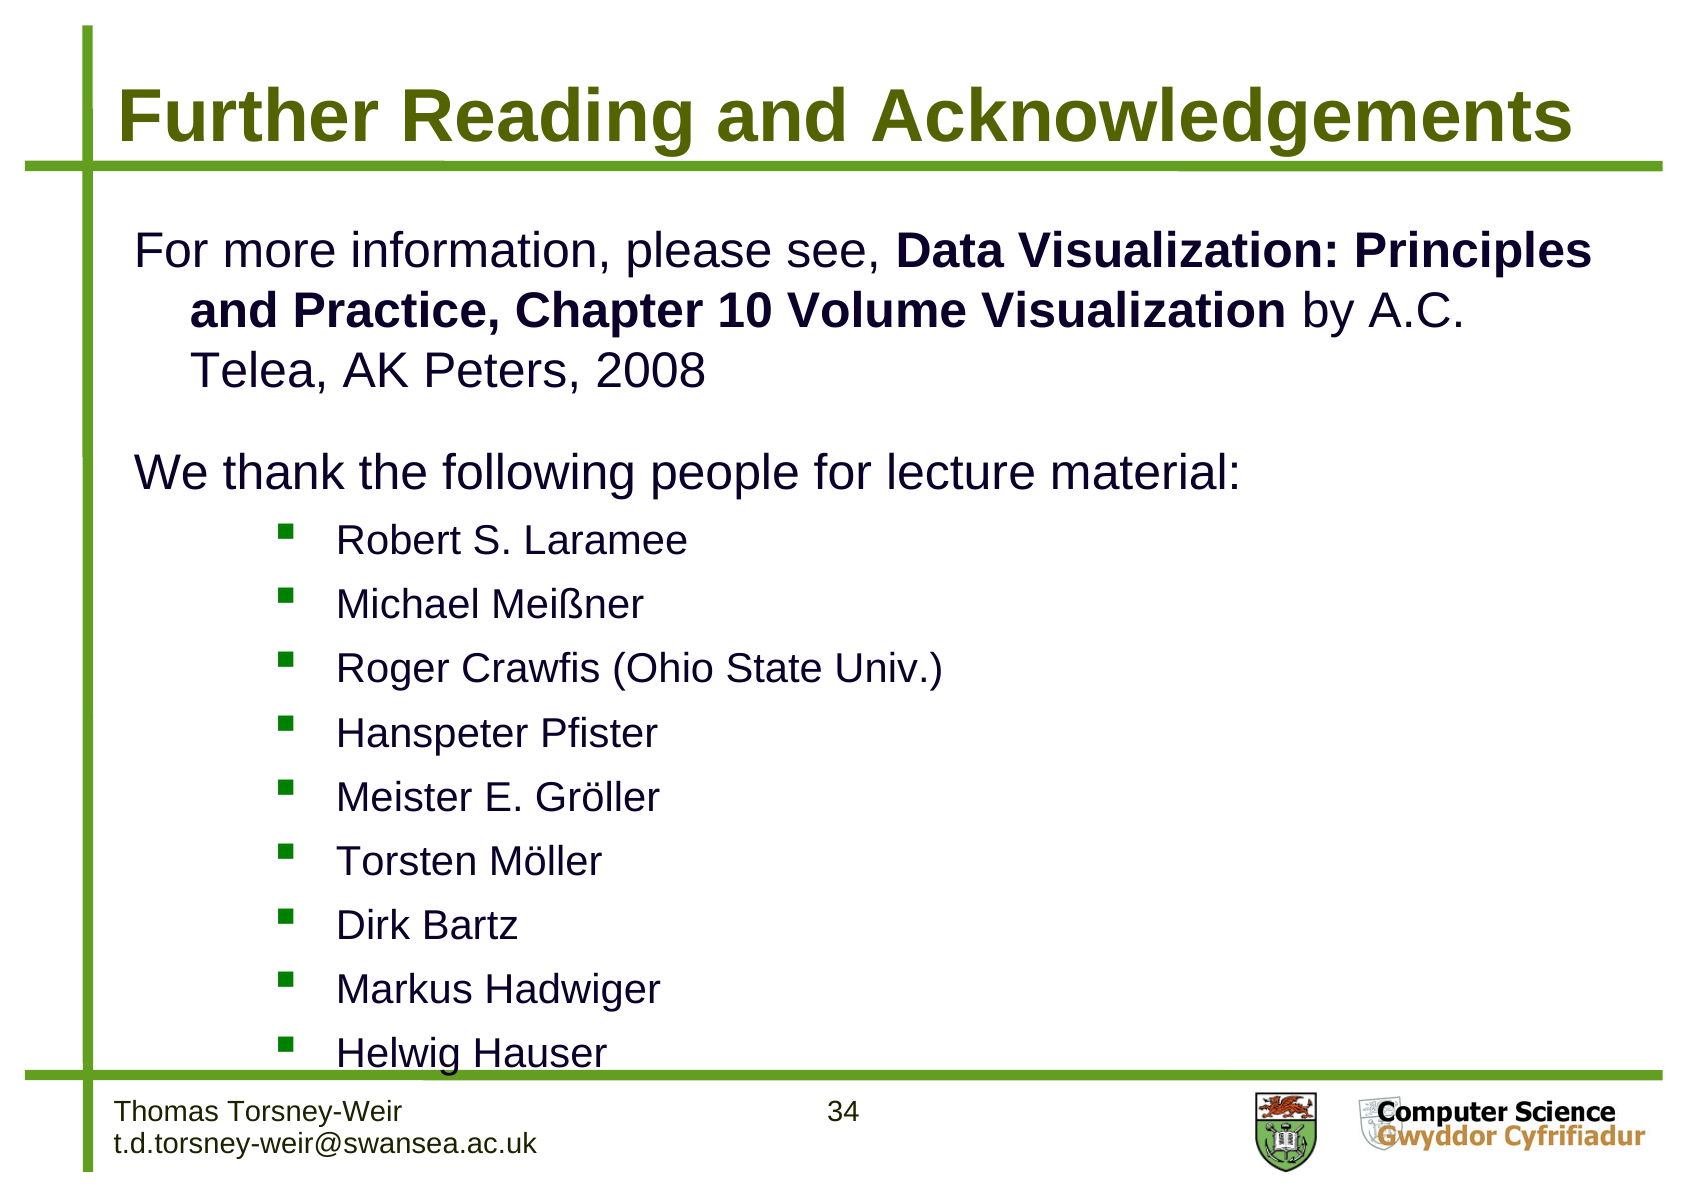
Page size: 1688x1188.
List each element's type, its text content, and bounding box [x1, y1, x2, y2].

list For more information, please see, Data Visualization: Principles and Practice, Chapter 10 Volume Visualization by A.C. Telea, AK Peters, 2008 We thank the following people for lecture material: Robert S. Laramee Michael Meißner Roger Crawfis (Ohio State Univ.) Hanspeter Pfister Meister E. Gröller Torsten Möller Dirk Bartz Markus Hadwiger Helwig Hauser [117, 209, 1624, 1060]
picture [1240, 1092, 1654, 1173]
title Further Reading and Acknowledgements [101, 29, 1666, 166]
